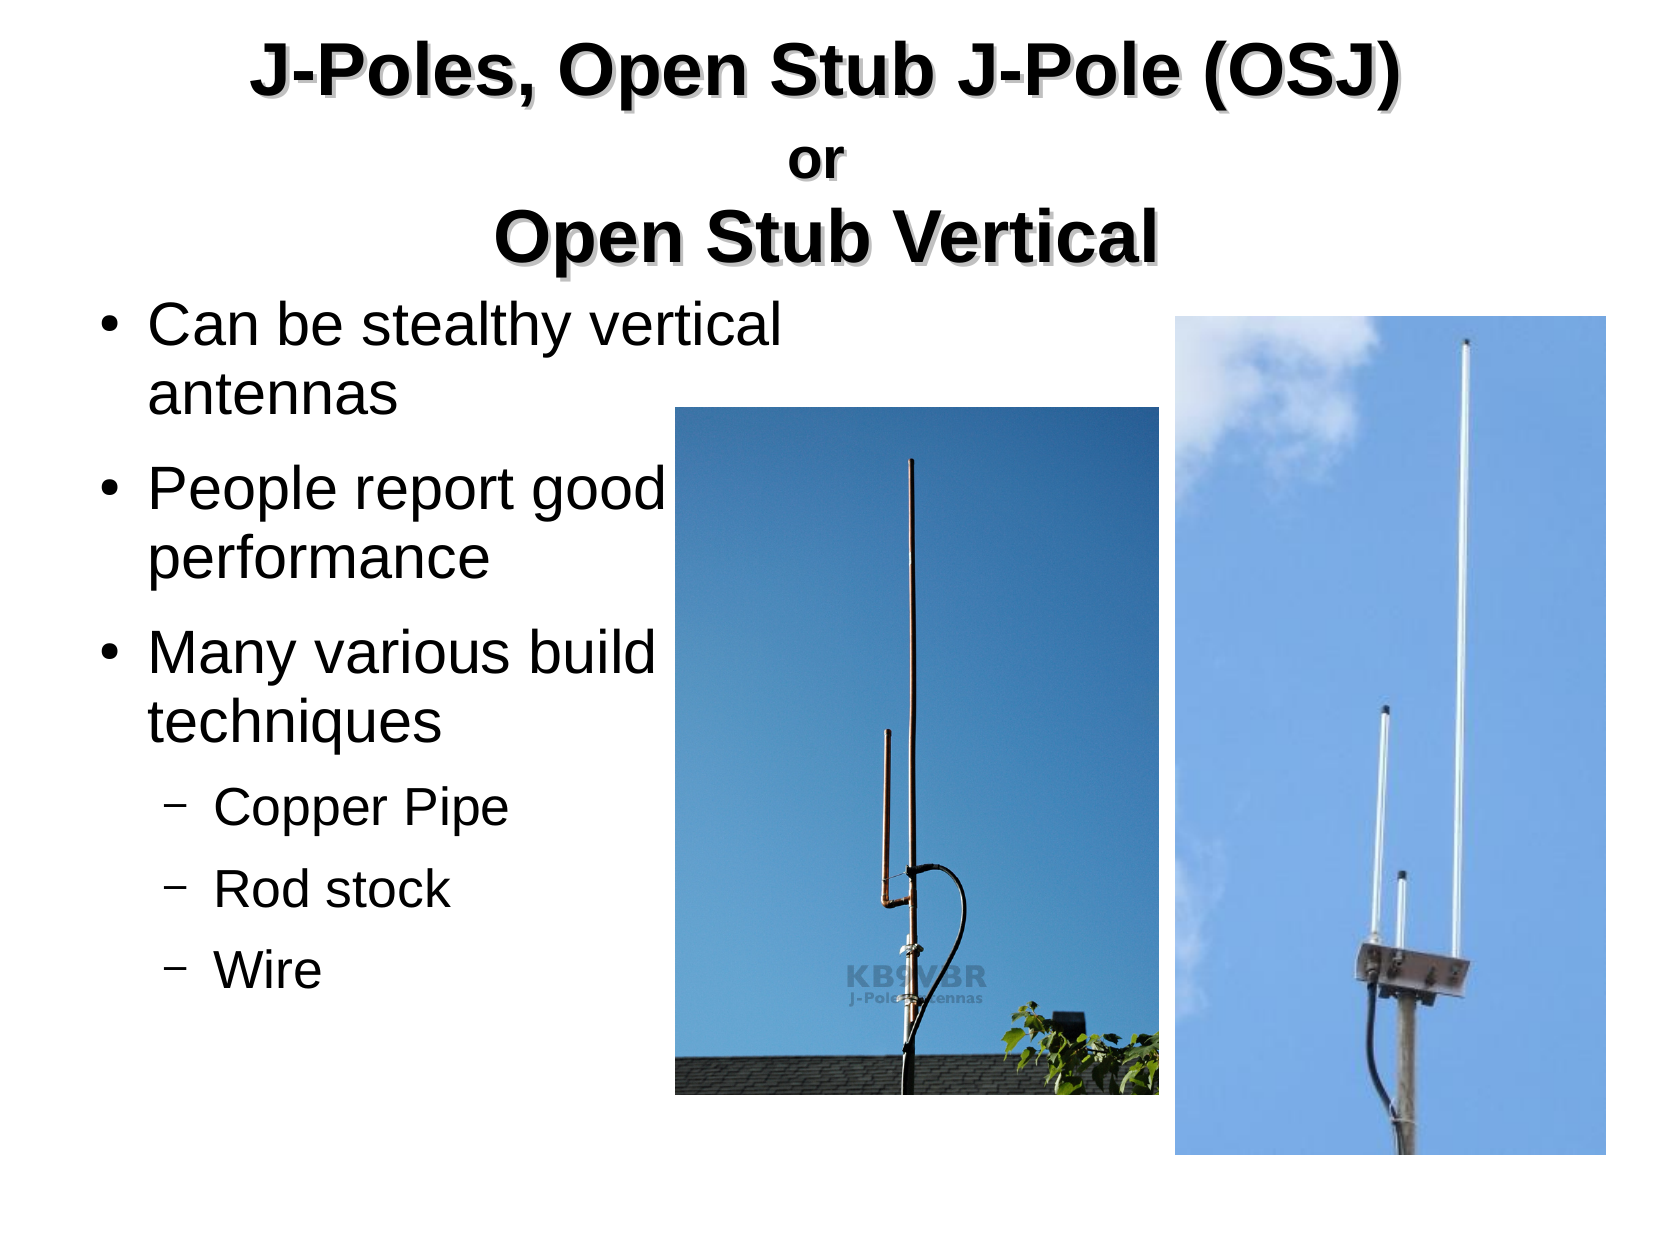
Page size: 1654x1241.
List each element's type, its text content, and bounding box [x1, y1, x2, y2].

picture [675, 407, 1159, 1096]
picture [1175, 316, 1606, 1156]
title J-Poles, Open Stub J-Pole (OSJ) or Open Stub Vertical [82, 26, 1571, 279]
list Can be stealthy vertical antennas People report good performance Many various build techniques Copper Pipe Rod stock Wire [82, 290, 809, 1010]
